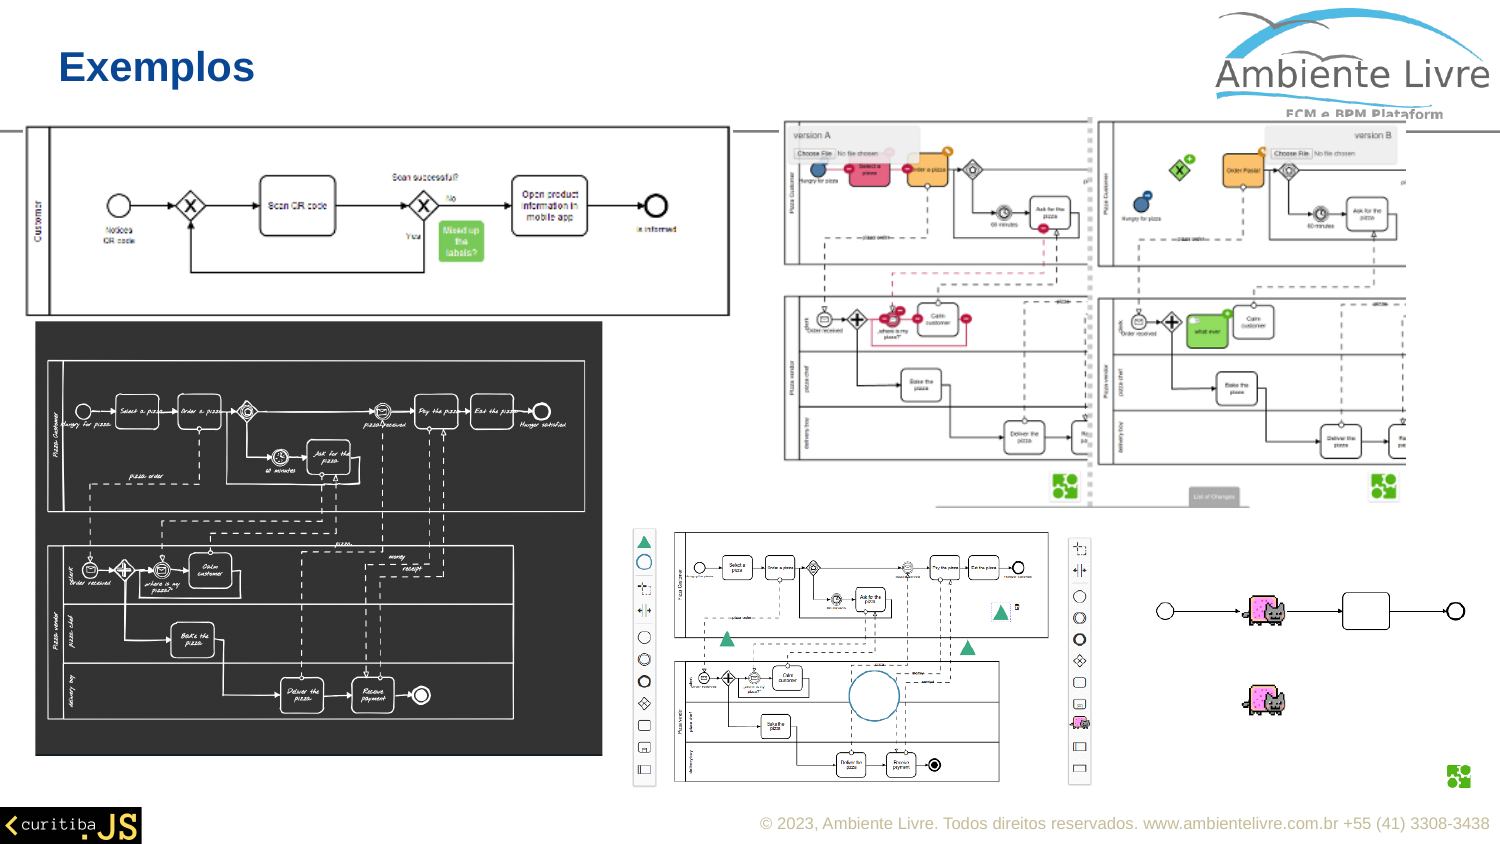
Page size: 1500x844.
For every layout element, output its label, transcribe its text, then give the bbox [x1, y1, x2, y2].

picture [619, 521, 1481, 797]
picture [0, 807, 142, 844]
picture [23, 124, 733, 319]
picture [35, 8, 1489, 756]
title Exemplos [43, 8, 1127, 129]
